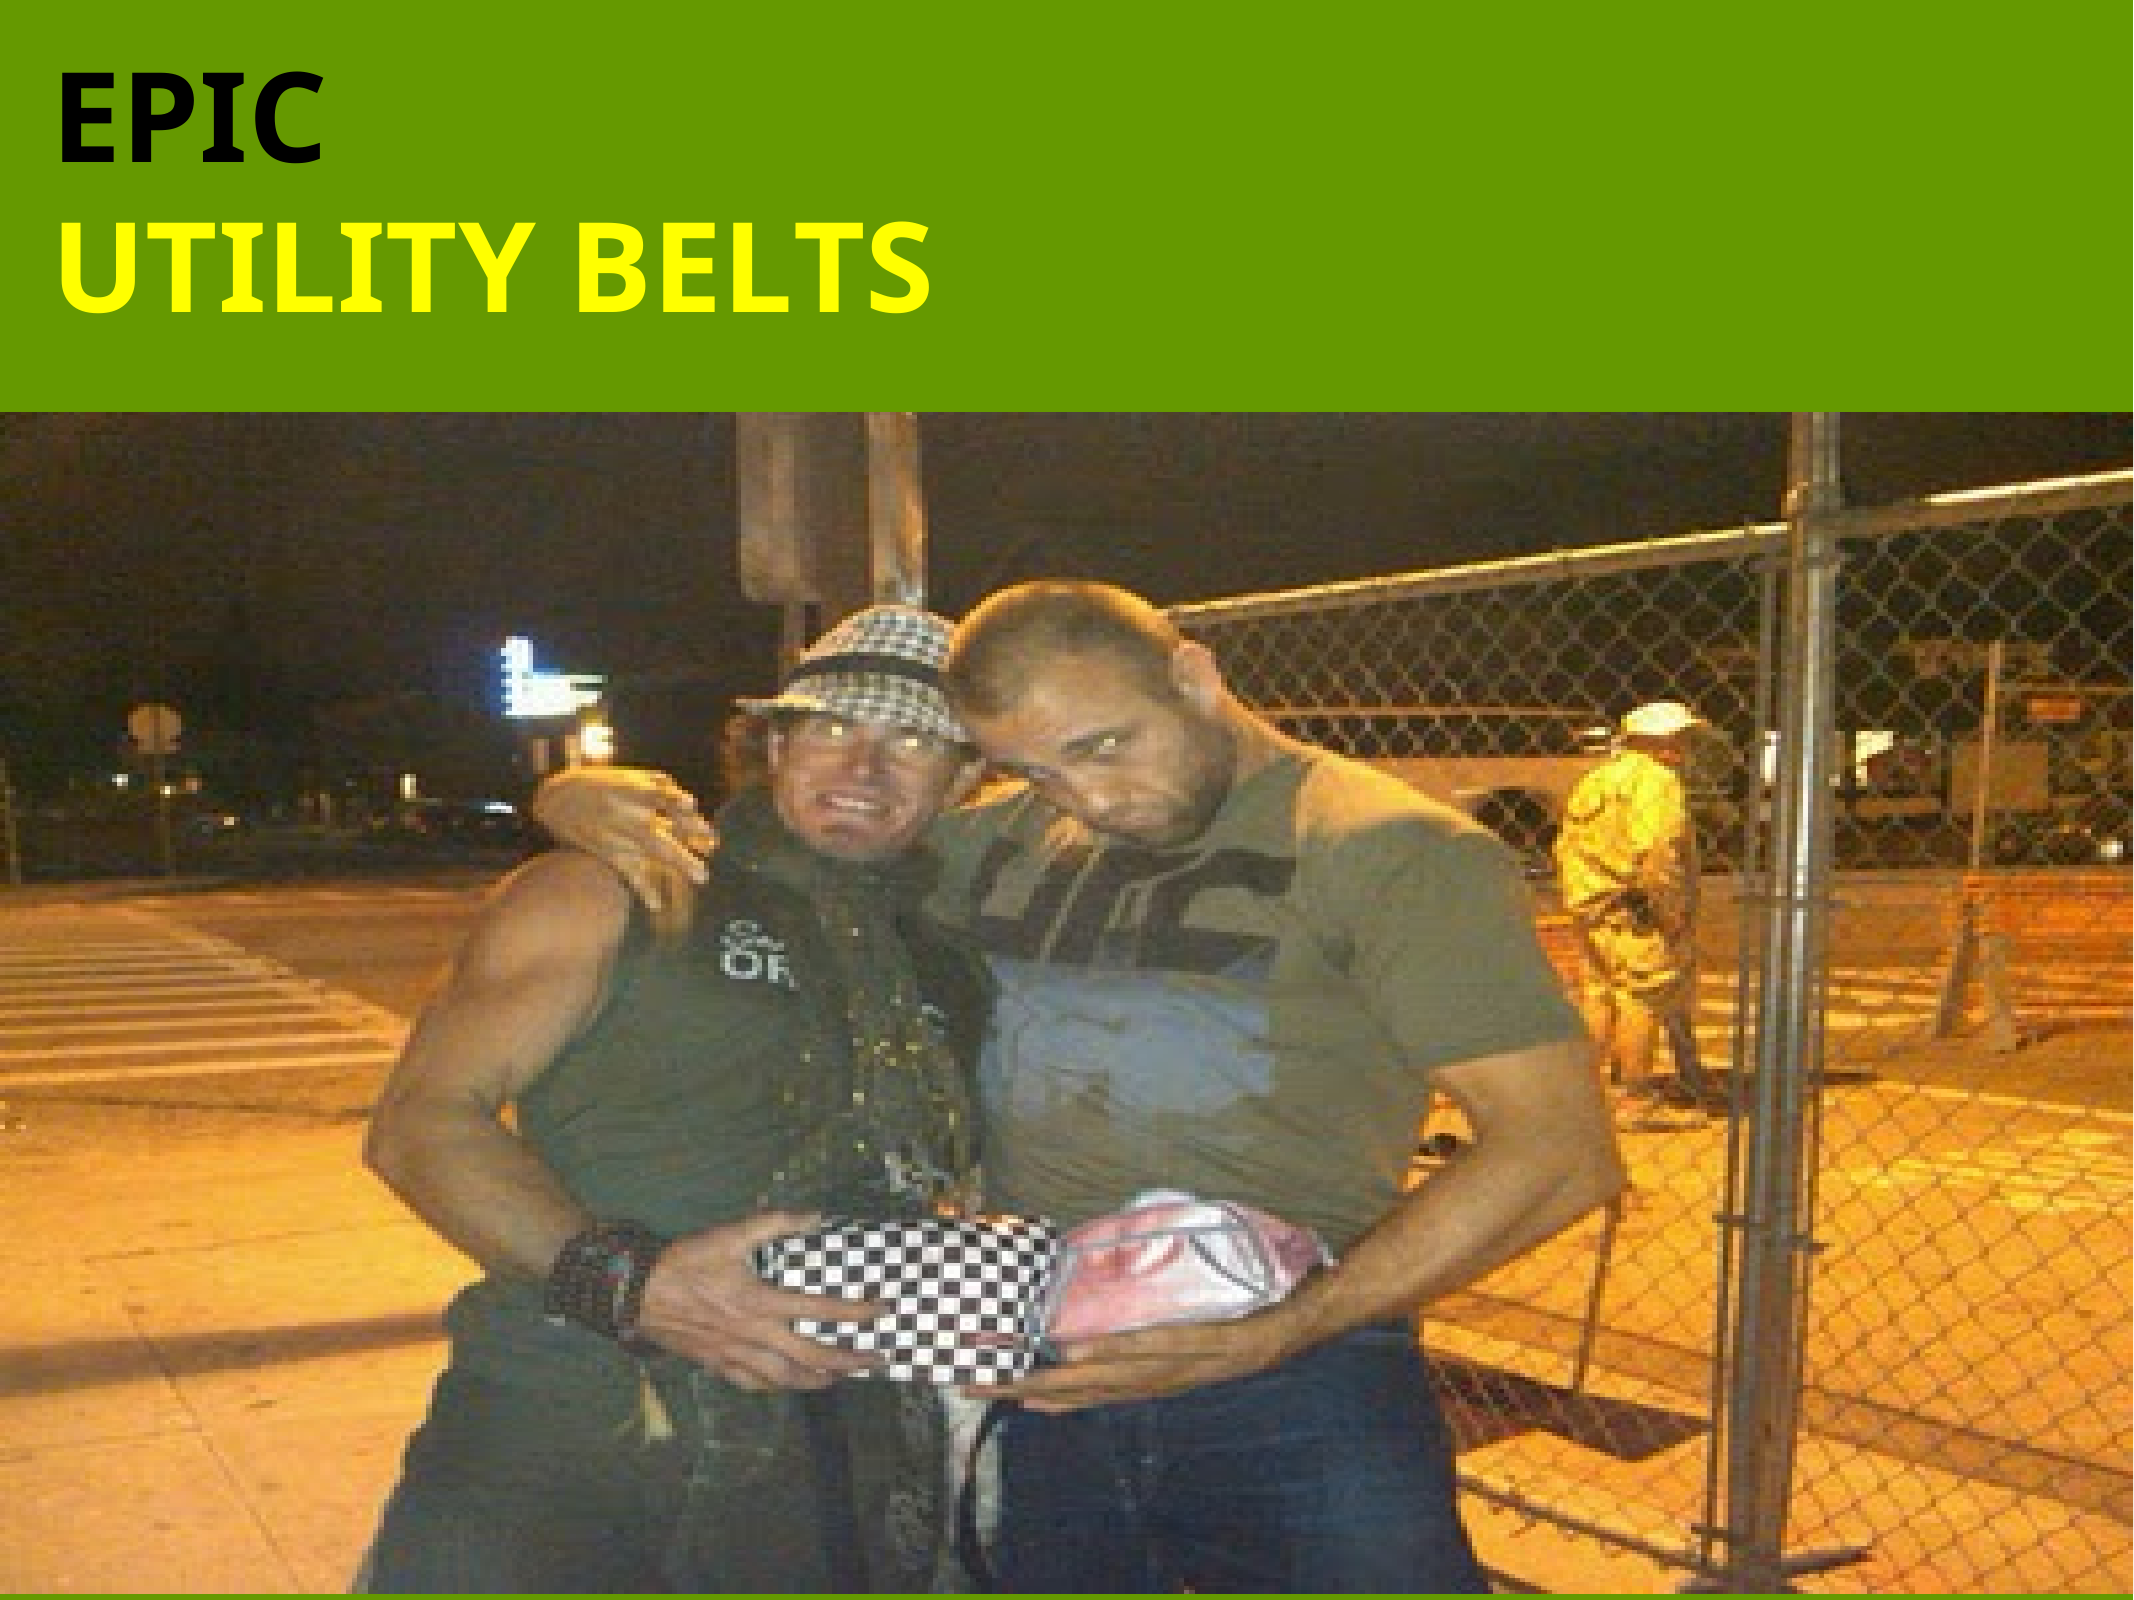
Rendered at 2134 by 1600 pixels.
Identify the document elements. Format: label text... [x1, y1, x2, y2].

picture [0, 412, 2134, 1594]
text_box EPIC UTILITY BELTS [41, 37, 2063, 412]
